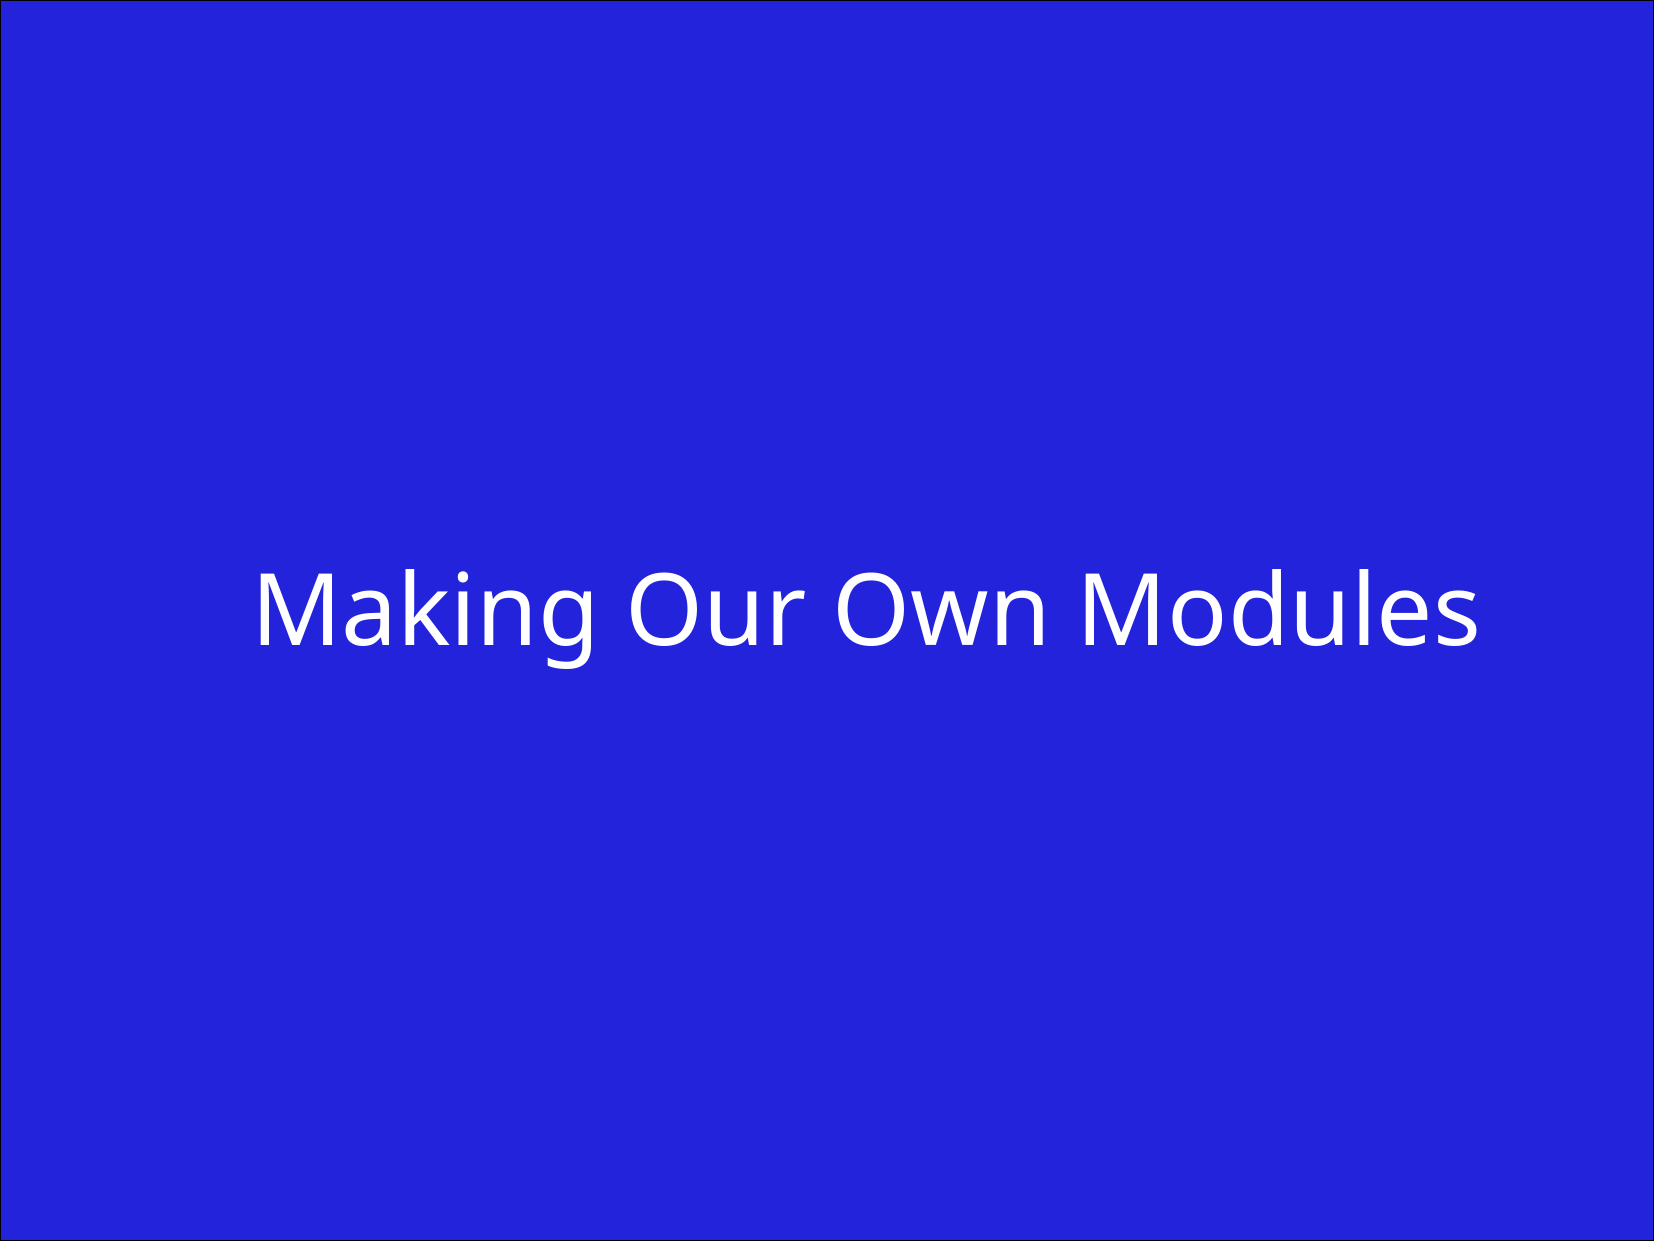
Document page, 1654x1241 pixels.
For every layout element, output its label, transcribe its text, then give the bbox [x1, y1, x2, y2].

text_box Making Our Own Modules [236, 531, 1565, 676]
text_box [0, 0, 1654, 1241]
